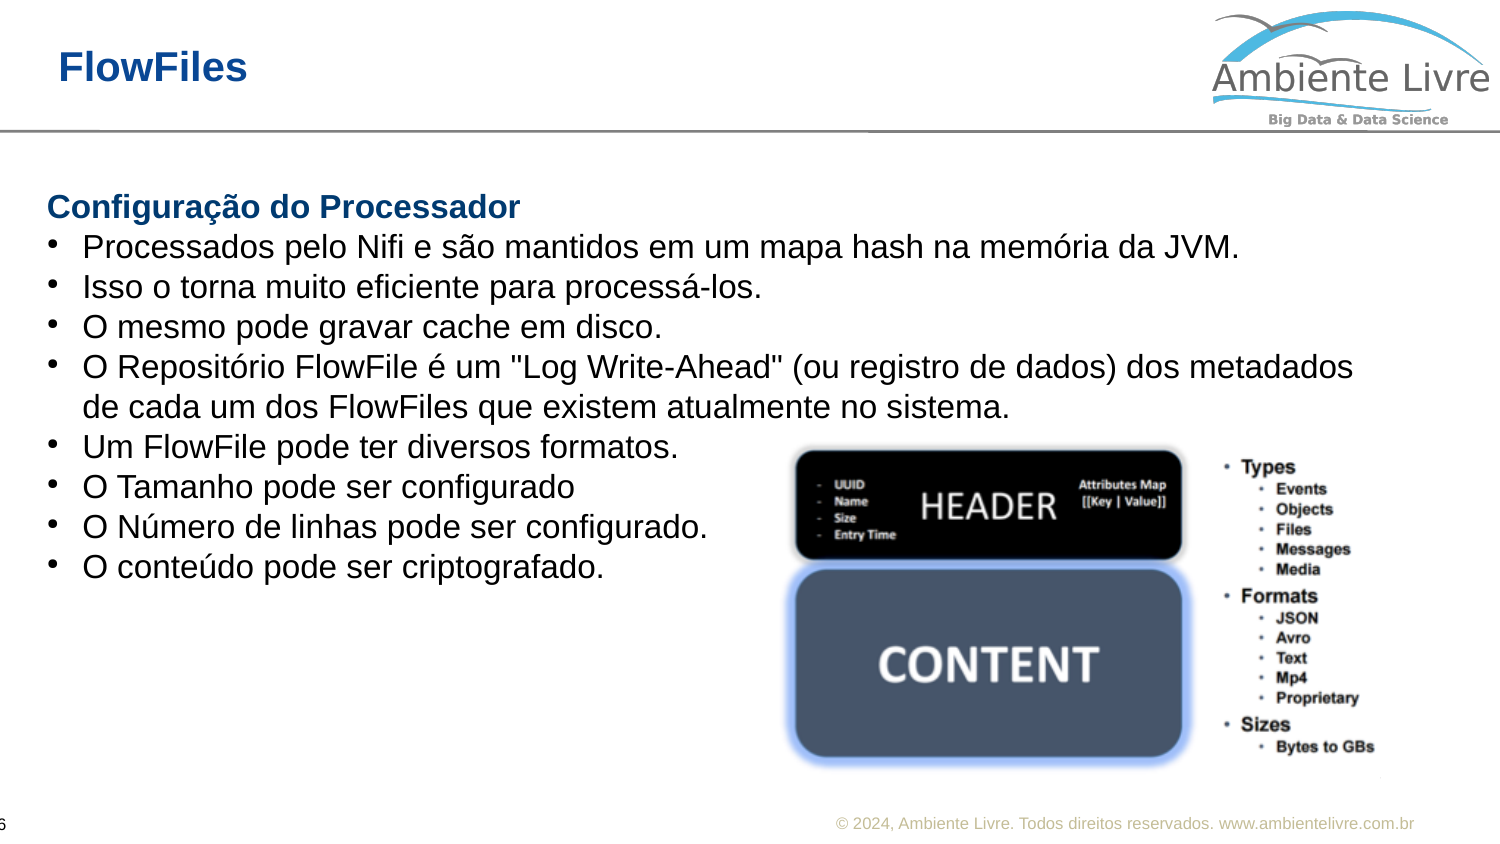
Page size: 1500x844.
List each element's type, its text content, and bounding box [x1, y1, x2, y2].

text_box Configuração do Processador Processados ​​pelo Nifi e são mantidos em um mapa hash na memória da JVM. Isso o torna muito eficiente para processá-los. O mesmo pode gravar cache em disco. O Repositório FlowFile é um "Log Write-Ahead" (ou registro de dados) dos metadados de cada um dos FlowFiles que existem atualmente no sistema. Um FlowFile pode ter diversos formatos. O Tamanho pode ser configurado O Número de linhas pode ser configurado. O conteúdo pode ser criptografado. [32, 178, 1406, 593]
picture [1212, 11, 1489, 127]
title FlowFiles [43, 8, 1127, 129]
picture [779, 436, 1382, 779]
